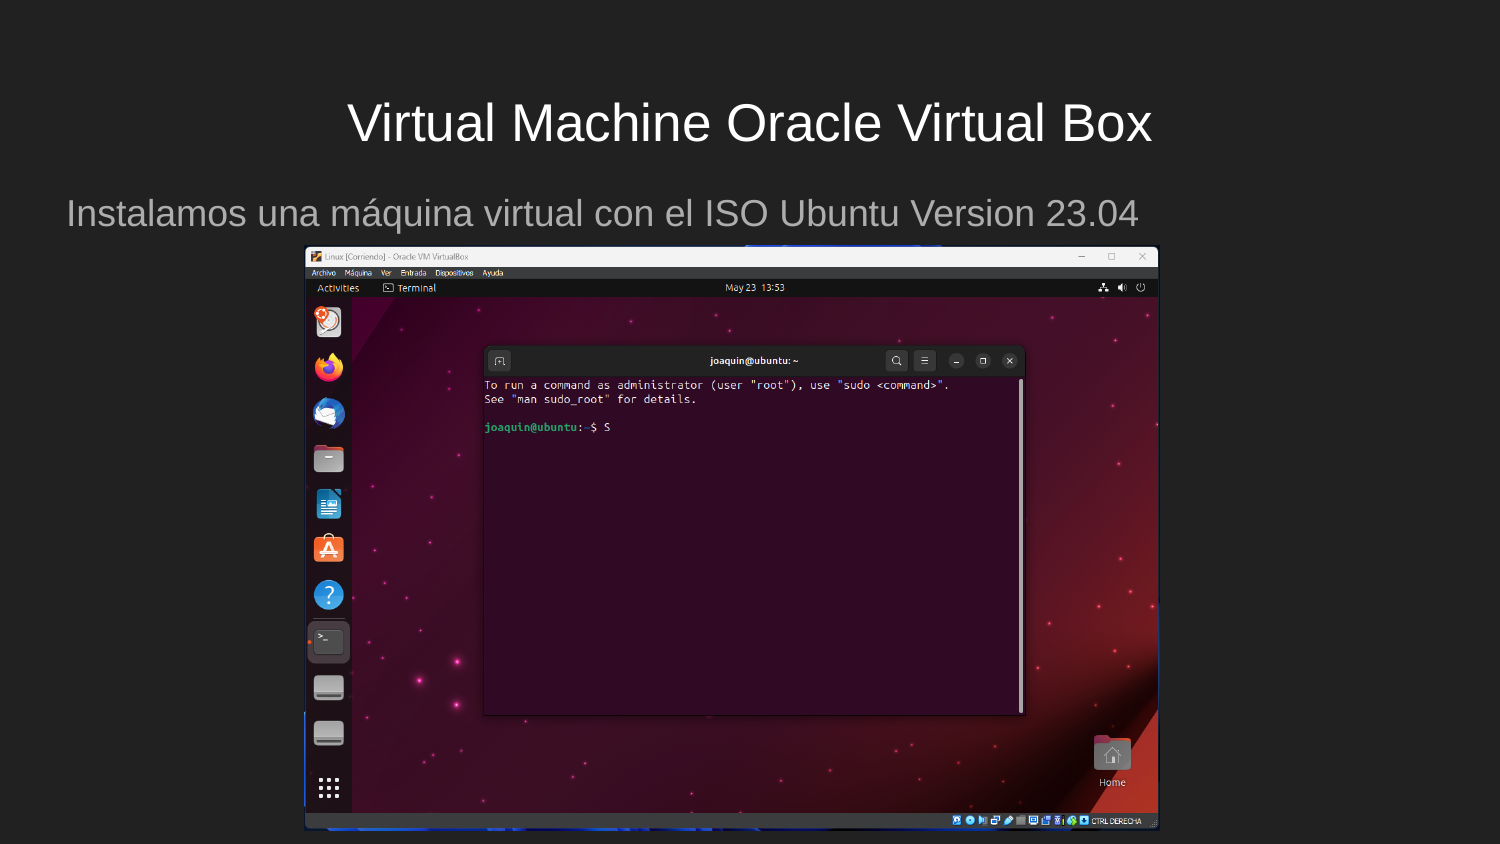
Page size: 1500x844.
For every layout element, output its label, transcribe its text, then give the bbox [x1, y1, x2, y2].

title Virtual Machine Oracle Virtual Box [51, 72, 1449, 166]
list Instalamos una máquina virtual con el ISO Ubuntu Version 23.04 [51, 166, 1449, 728]
picture [304, 245, 1160, 831]
